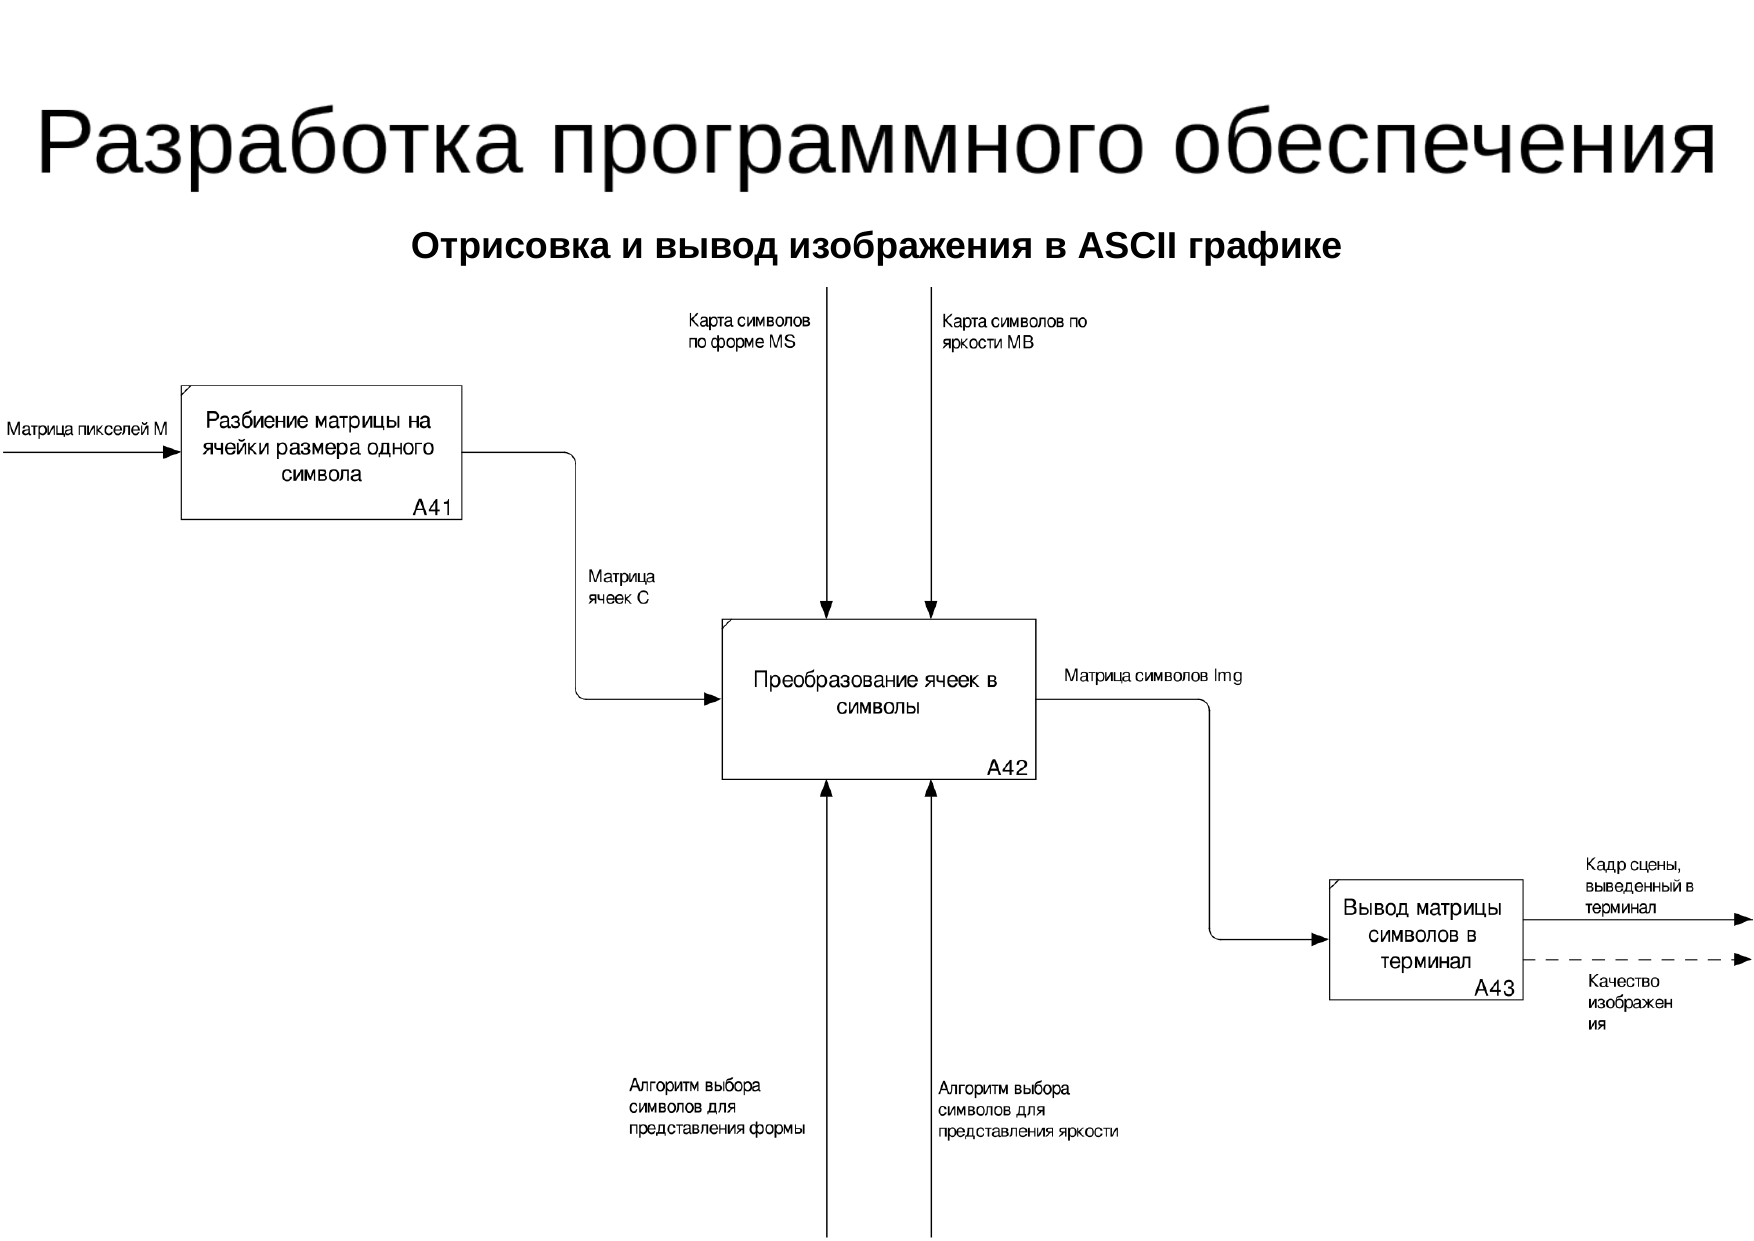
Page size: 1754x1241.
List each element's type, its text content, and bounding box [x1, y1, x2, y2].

picture [0, 287, 1754, 1241]
text_box Отрисовка и вывод изображения в ASCII графике [0, 254, 1754, 287]
picture [0, 29, 1754, 254]
